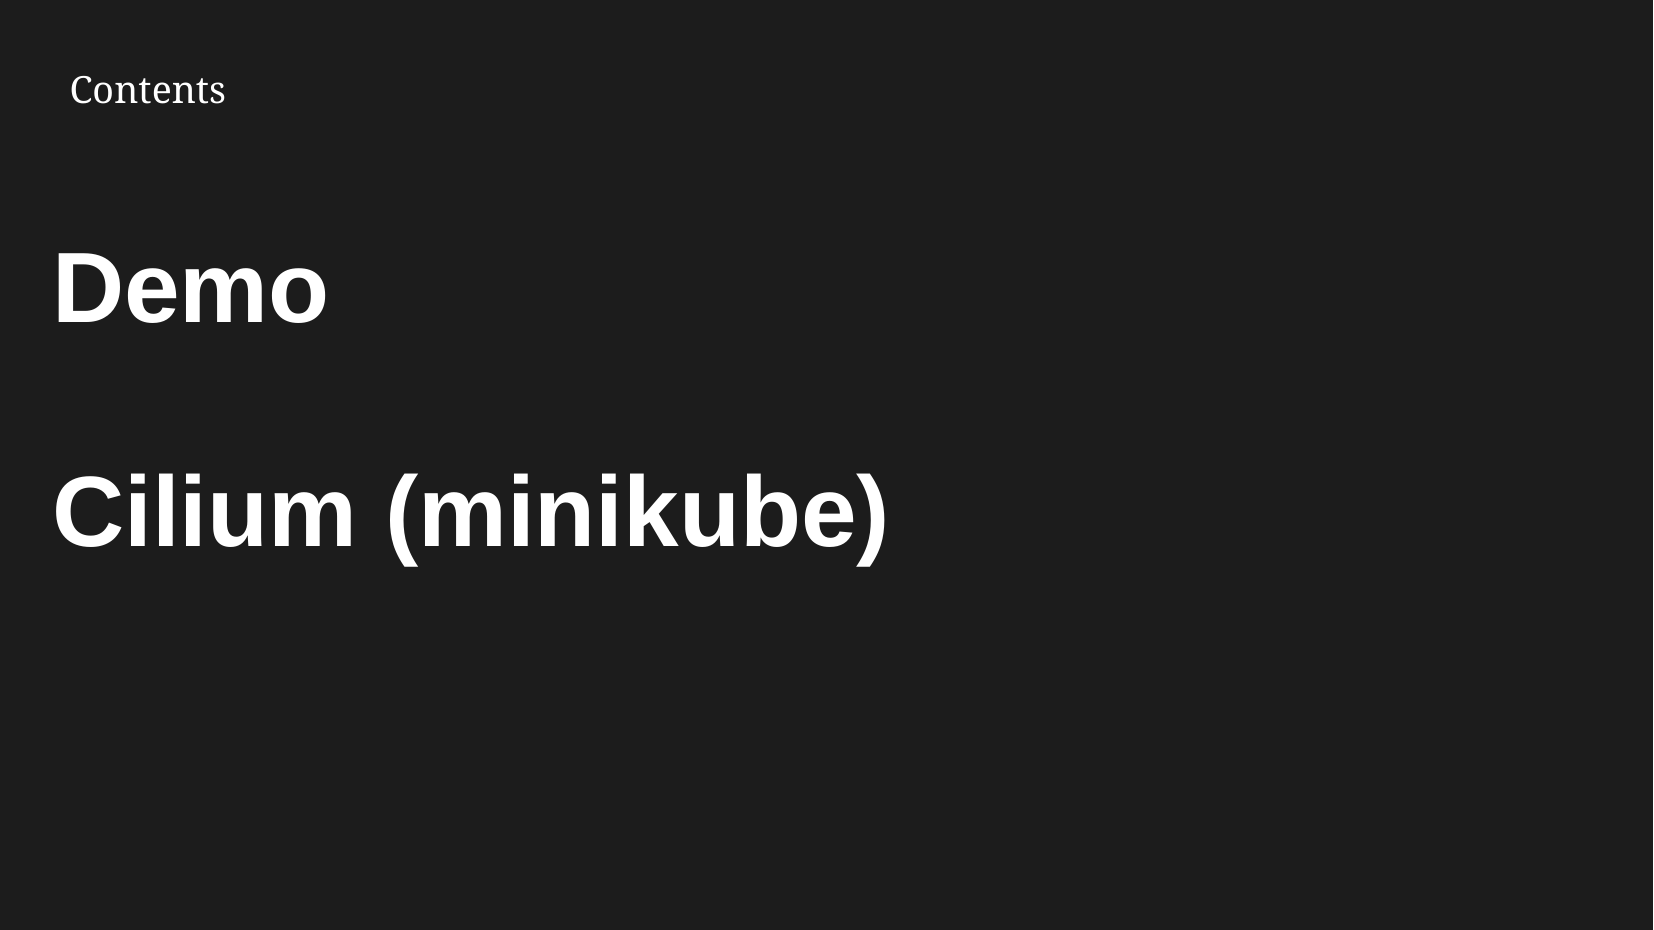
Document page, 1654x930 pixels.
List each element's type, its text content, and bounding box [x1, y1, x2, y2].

text_box Demo Cilium (minikube) [37, 225, 1651, 911]
text_box Contents [54, 56, 451, 113]
